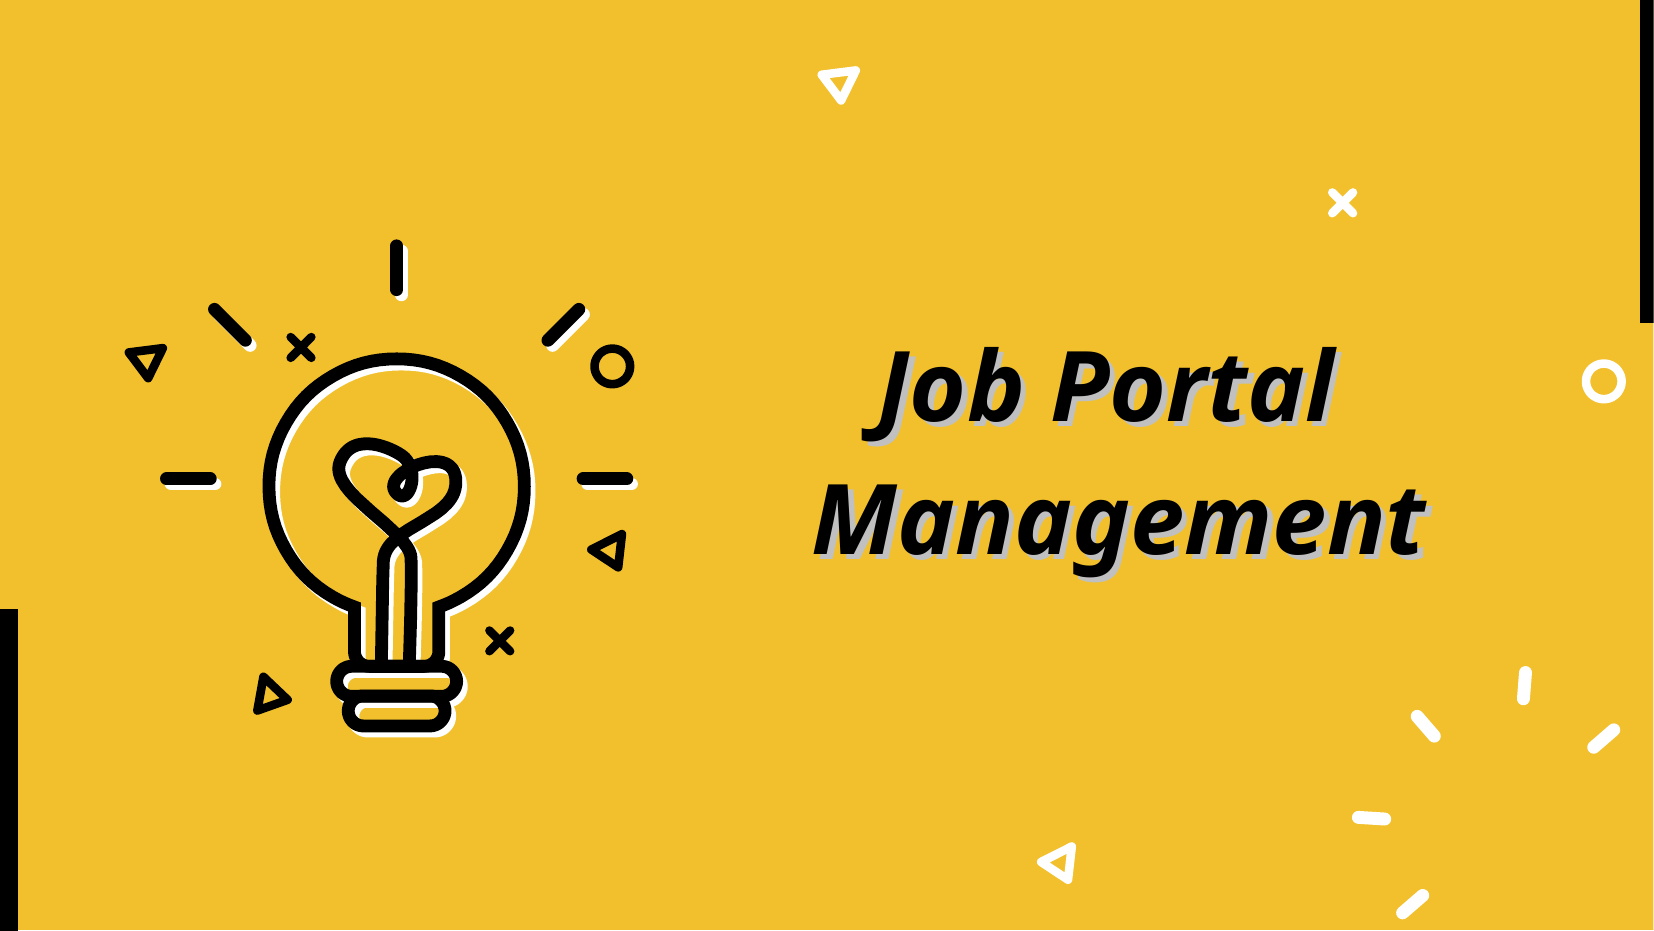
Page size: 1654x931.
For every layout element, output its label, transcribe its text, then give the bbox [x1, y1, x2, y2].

title Job Portal Management [300, 262, 1654, 638]
